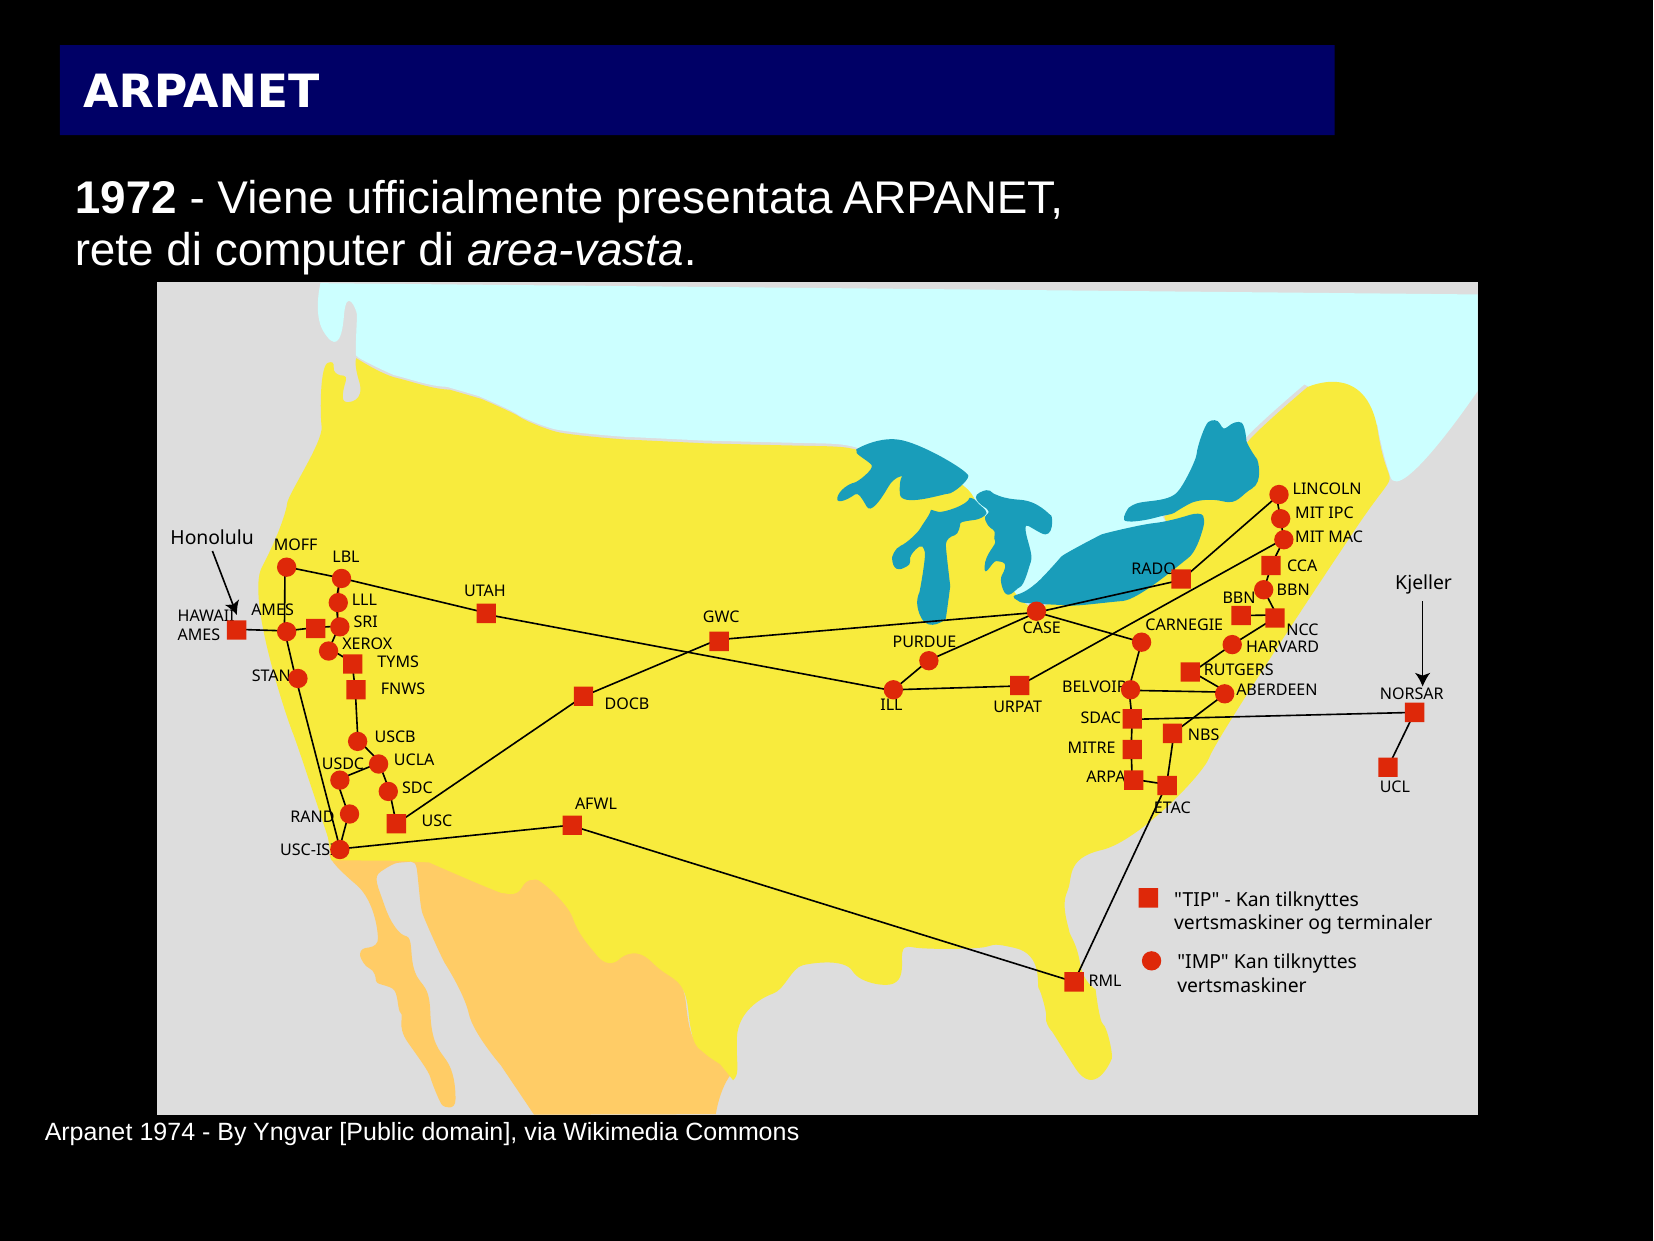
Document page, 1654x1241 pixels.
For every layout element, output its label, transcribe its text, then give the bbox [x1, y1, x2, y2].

text_box Arpanet 1974 - By Yngvar [Public domain], via Wikimedia Commons [30, 1110, 1606, 1177]
list ARPANET [59, 45, 1335, 136]
text_box 1972 - Viene ufficialmente presentata ARPANET, rete di computer di area-vasta. [60, 165, 1126, 283]
picture [156, 282, 1479, 1116]
